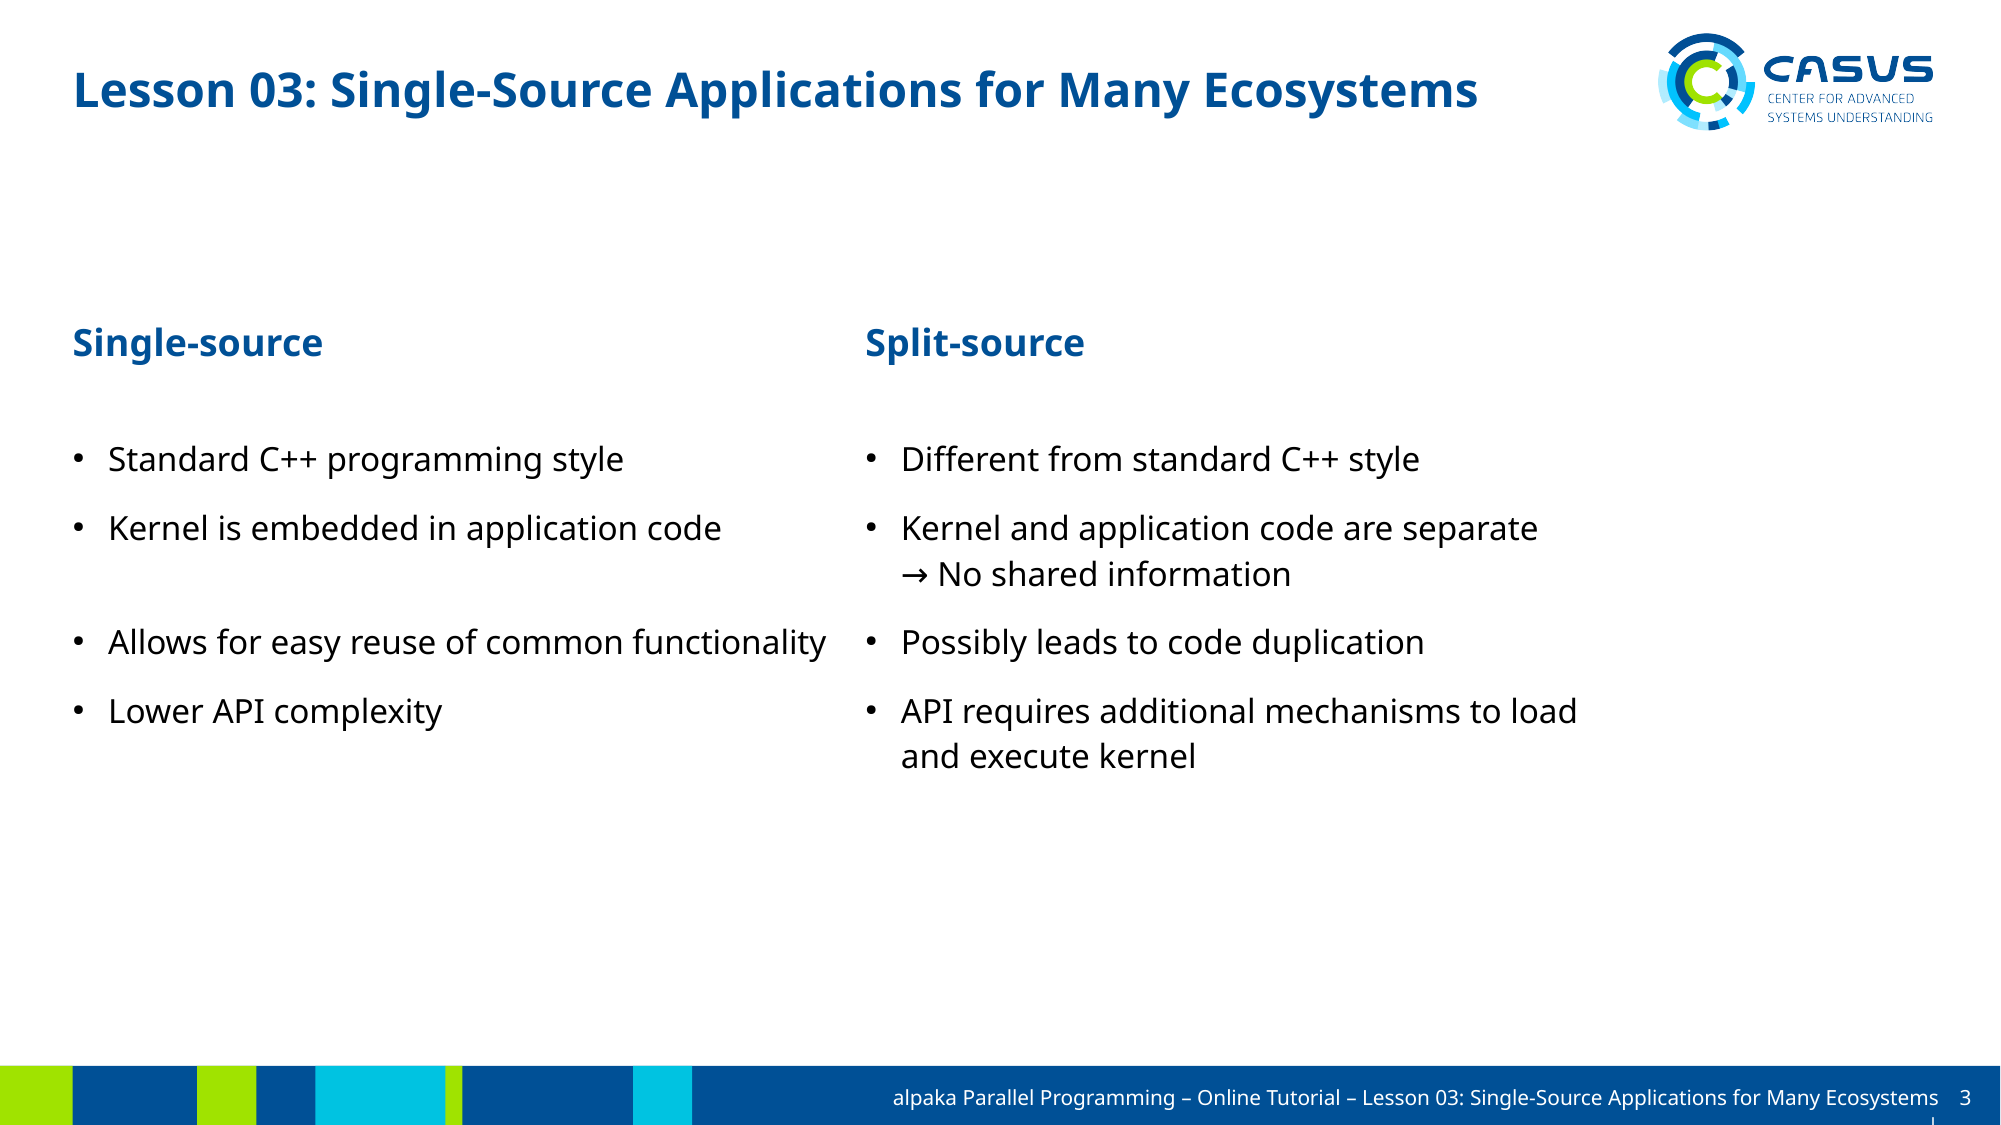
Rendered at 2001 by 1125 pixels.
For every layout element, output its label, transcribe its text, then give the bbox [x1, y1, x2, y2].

list Split-source Different from standard C++ style Kernel and application code are separate → No shared information Possibly leads to code duplication API requires additional mechanisms to load and execute kernel [865, 316, 1621, 979]
picture [1658, 33, 1933, 131]
title Lesson 03: Single-Source Applications for Many Ecosystems [72, 54, 1620, 123]
list Single-source Standard C++ programming style Kernel is embedded in application code Allows for easy reuse of common functionality Lower API complexity [72, 316, 828, 979]
